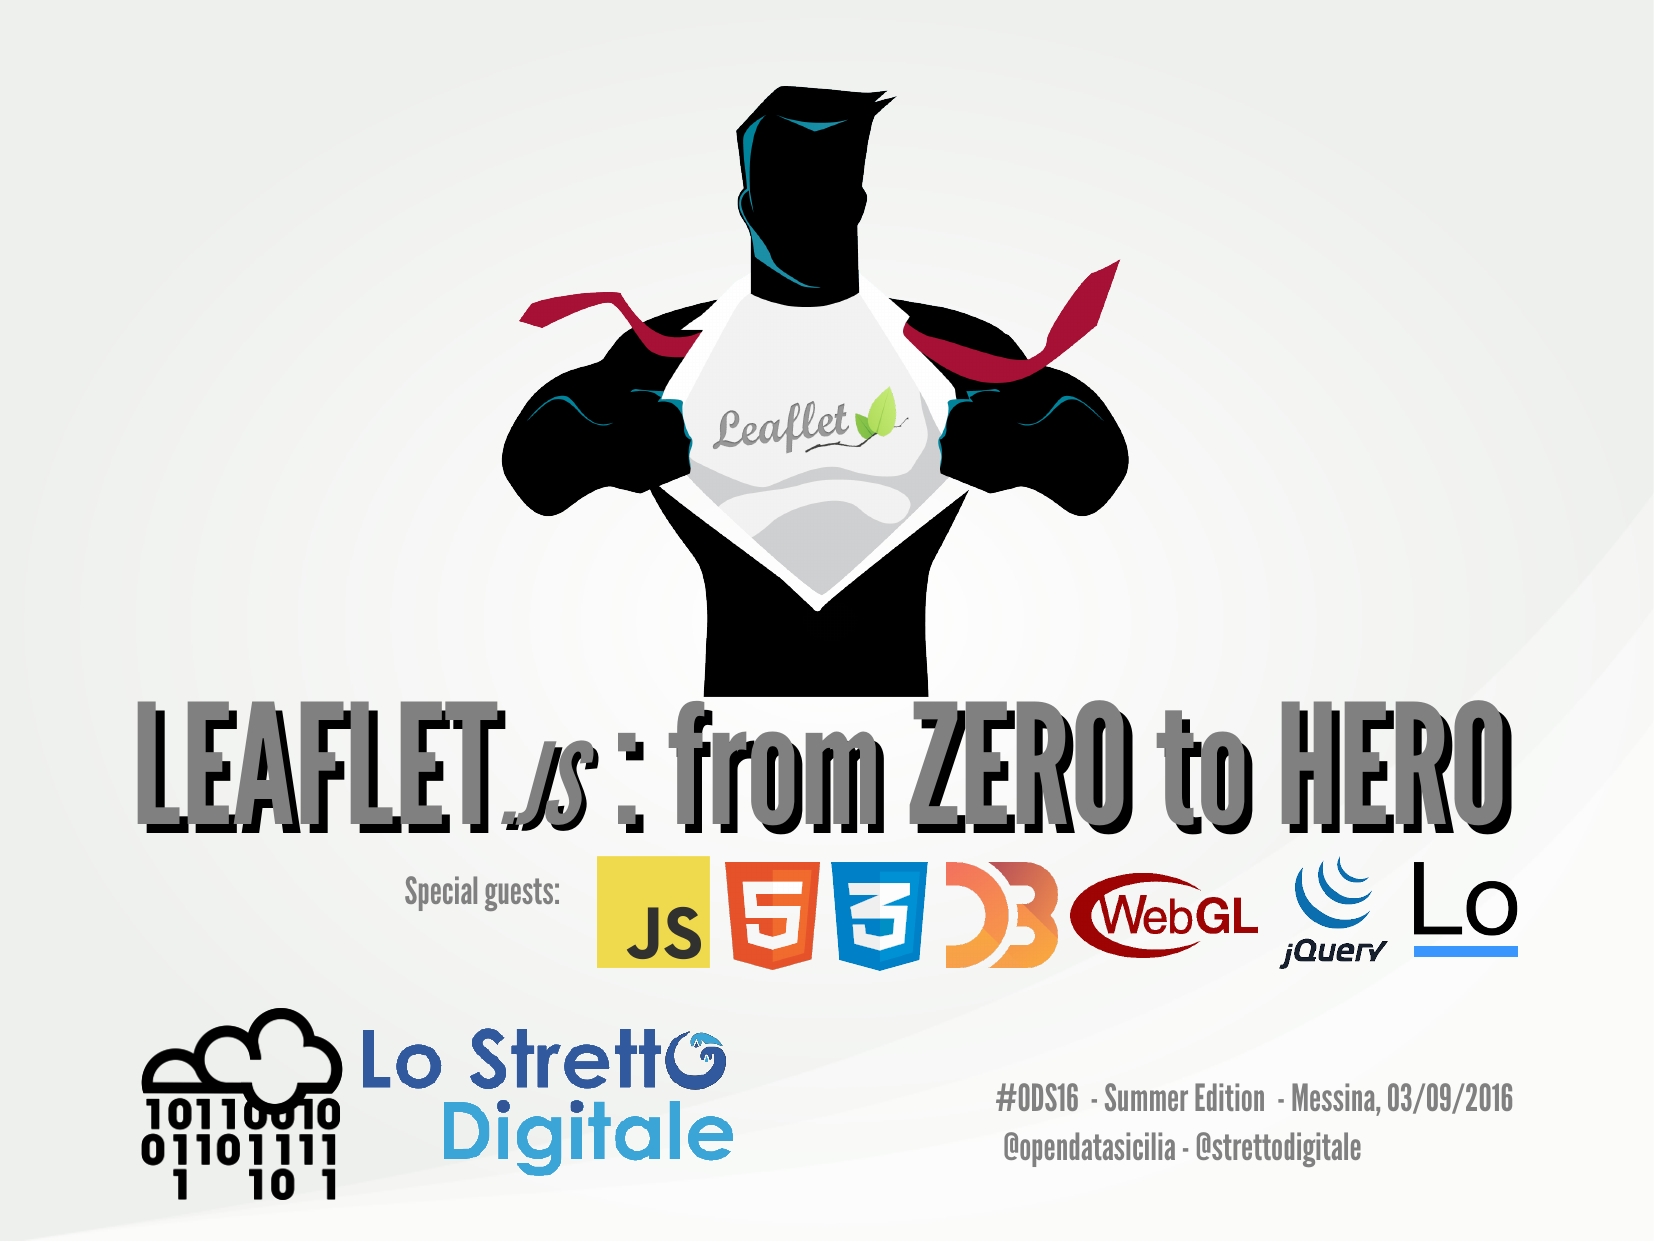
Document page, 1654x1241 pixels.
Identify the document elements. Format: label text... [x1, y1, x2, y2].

text_box #ODS16 - Summer Edition - Messina, 03/09/2016 [980, 1068, 1536, 1129]
picture [0, 0, 1654, 1241]
text_box Special guests: [389, 862, 603, 923]
text_box LEAFLET.JS : from ZERO to HERO [0, 661, 1642, 877]
text_box @opendatasicilia - @strettodigitale [988, 1118, 1544, 1178]
